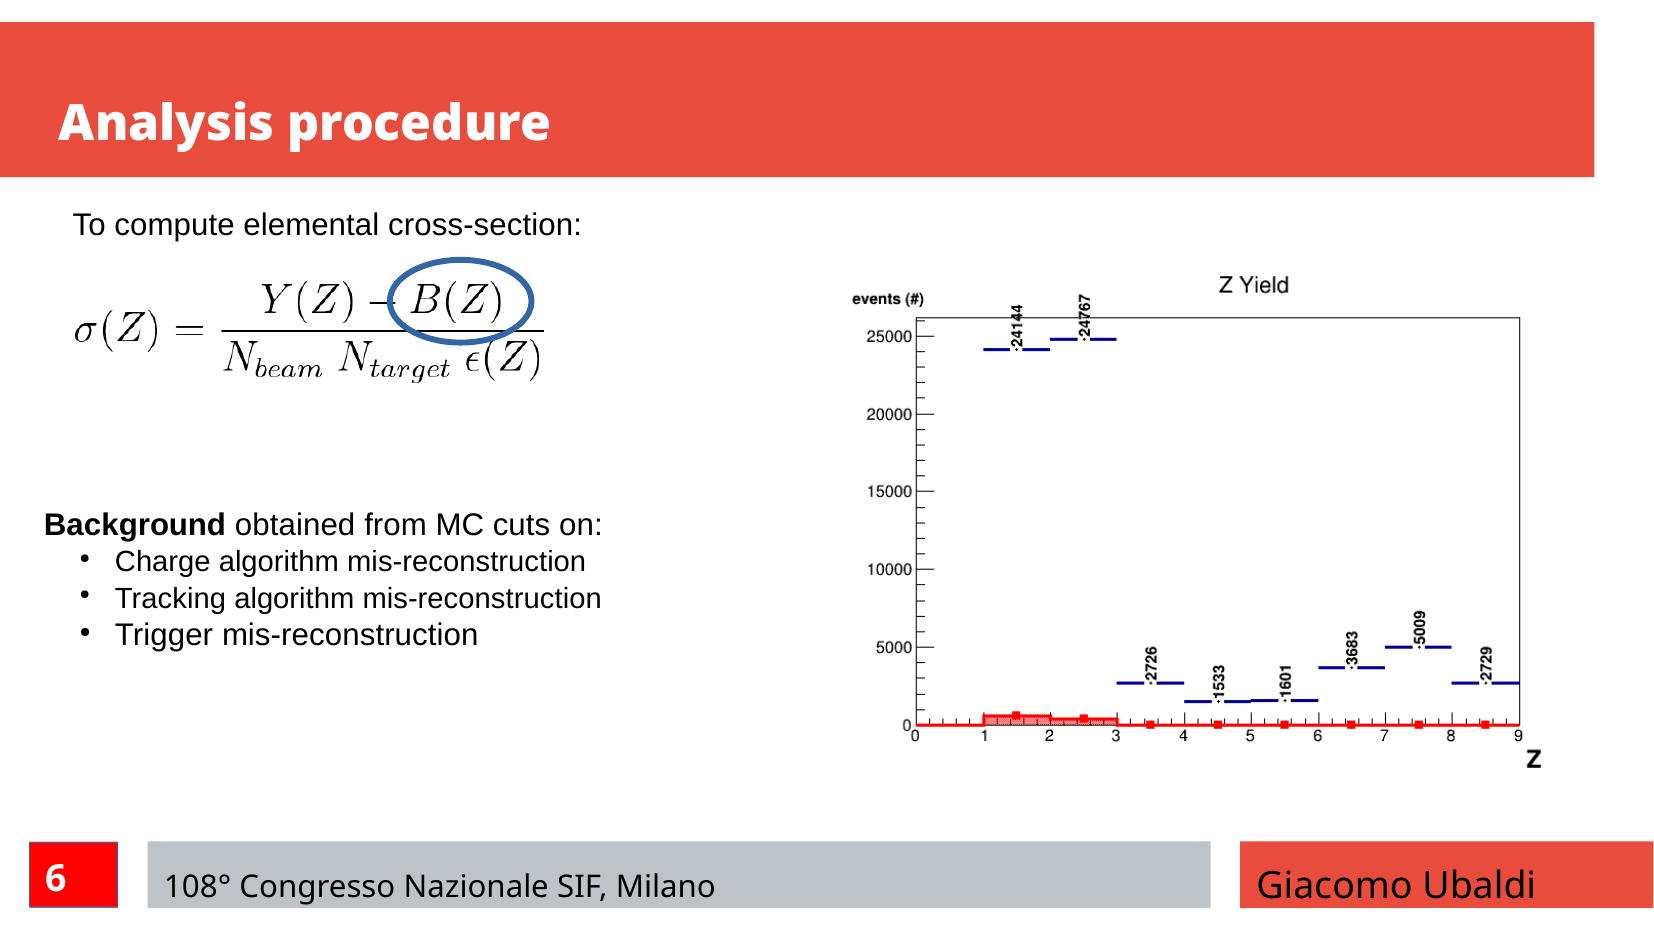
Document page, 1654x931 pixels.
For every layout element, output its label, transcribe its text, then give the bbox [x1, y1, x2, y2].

text_box [29, 842, 118, 907]
title Analysis procedure [59, 44, 1595, 156]
picture [393, 281, 528, 339]
text_box 108° Congresso Nazionale SIF, Milano [149, 856, 772, 908]
text_box To compute elemental cross-section: [22, 196, 615, 260]
text_box Giacomo Ubaldi [1241, 850, 1568, 910]
text_box Background obtained from MC cuts on: Charge algorithm mis-reconstruction Tracking algorithm mis-reconstruction Trigger mis-reconstruction [0, 497, 841, 638]
picture [74, 281, 544, 383]
text_box 6 [30, 844, 86, 903]
picture [841, 267, 1595, 776]
